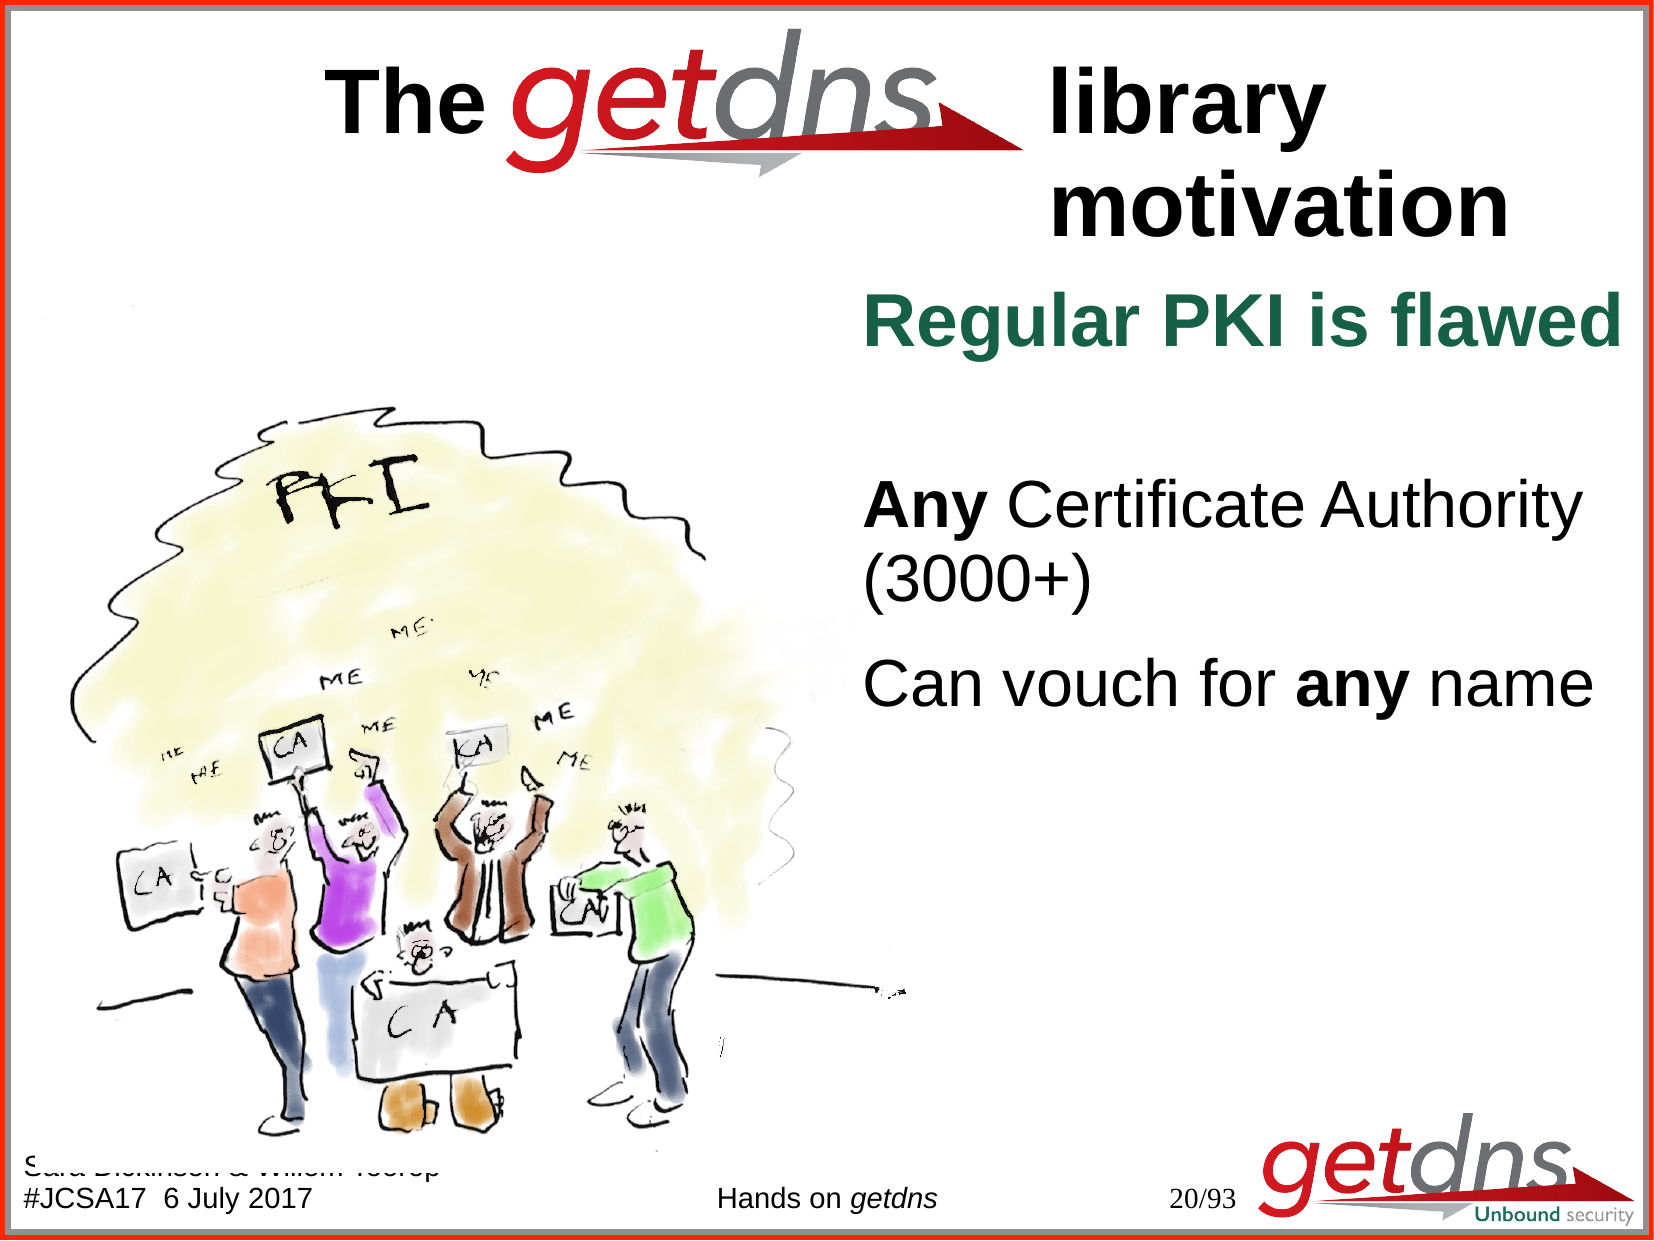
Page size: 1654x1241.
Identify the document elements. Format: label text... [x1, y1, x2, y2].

text_box motivation [1048, 153, 1542, 256]
picture [496, 20, 1034, 49]
list Regular PKI is flawed Any Certificate Authority (3000+) Can vouch for any name [862, 278, 1642, 821]
picture [35, 301, 929, 1173]
title The library [324, 49, 1642, 257]
picture [1251, 1107, 1642, 1232]
